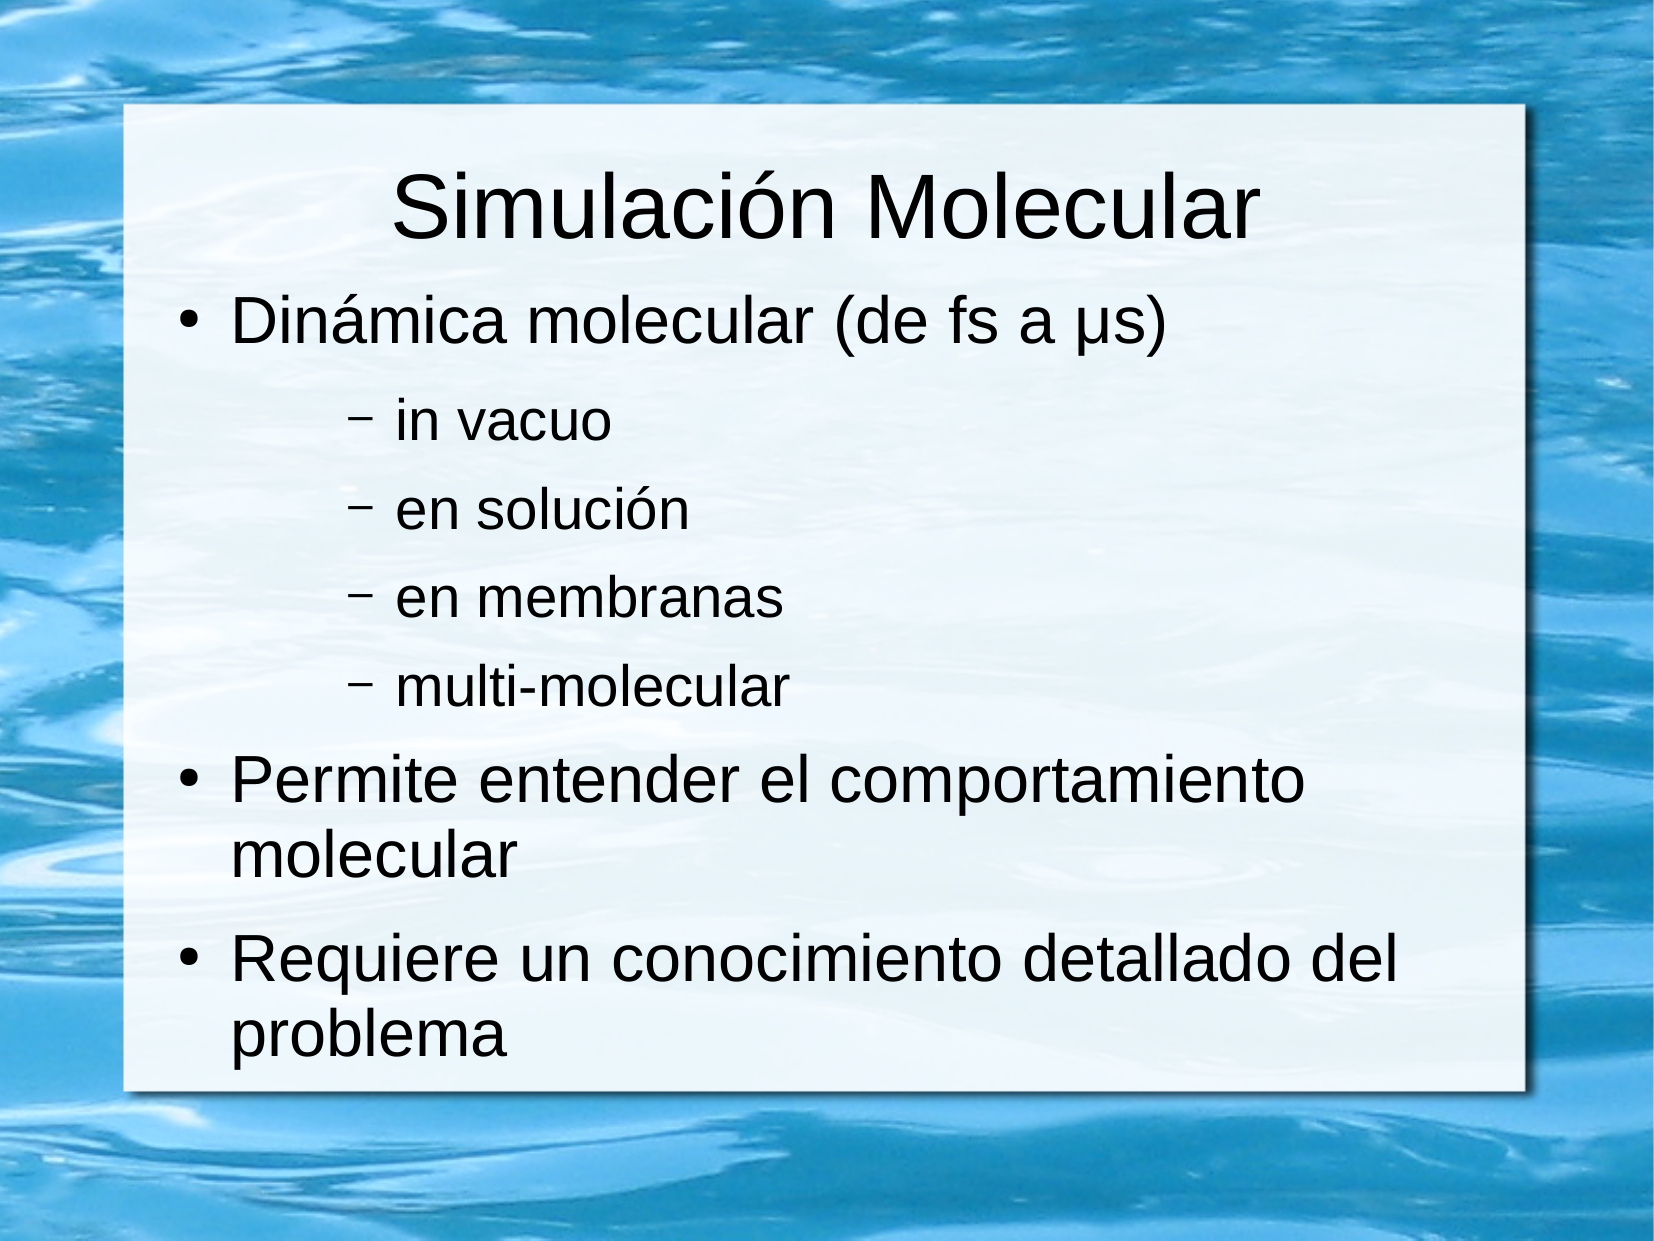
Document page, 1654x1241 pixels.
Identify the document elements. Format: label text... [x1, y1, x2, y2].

list Dinámica molecular (de fs a μs) in vacuo en solución en membranas multi-molecular Permite entender el comportamiento molecular Requiere un conocimiento detallado del problema [159, 283, 1518, 1088]
title Simulación Molecular [147, 125, 1506, 288]
picture [0, 0, 1654, 1241]
